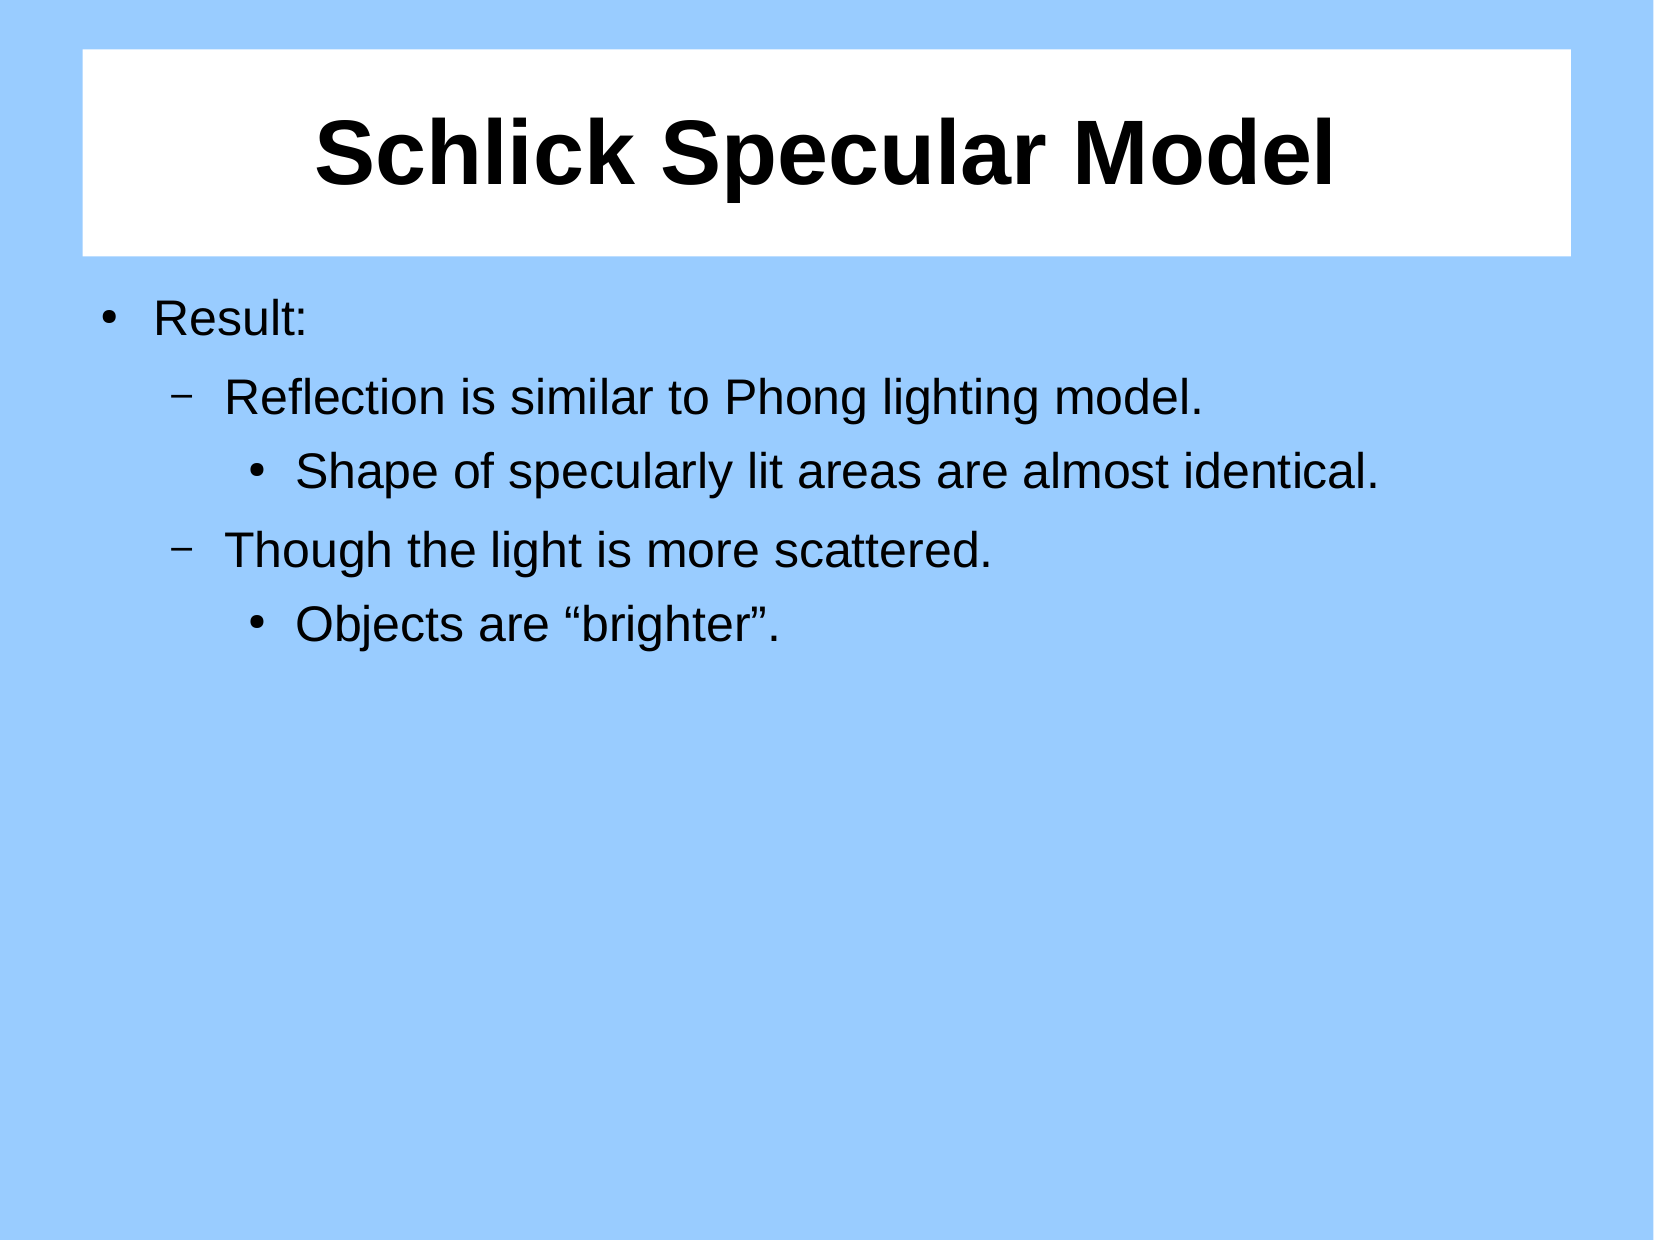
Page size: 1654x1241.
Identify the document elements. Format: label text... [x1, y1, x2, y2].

list Result: Reflection is similar to Phong lighting model. Shape of specularly lit areas are almost identical. Though the light is more scattered. Objects are “brighter”. [82, 290, 1571, 1170]
title Schlick Specular Model [82, 49, 1571, 257]
